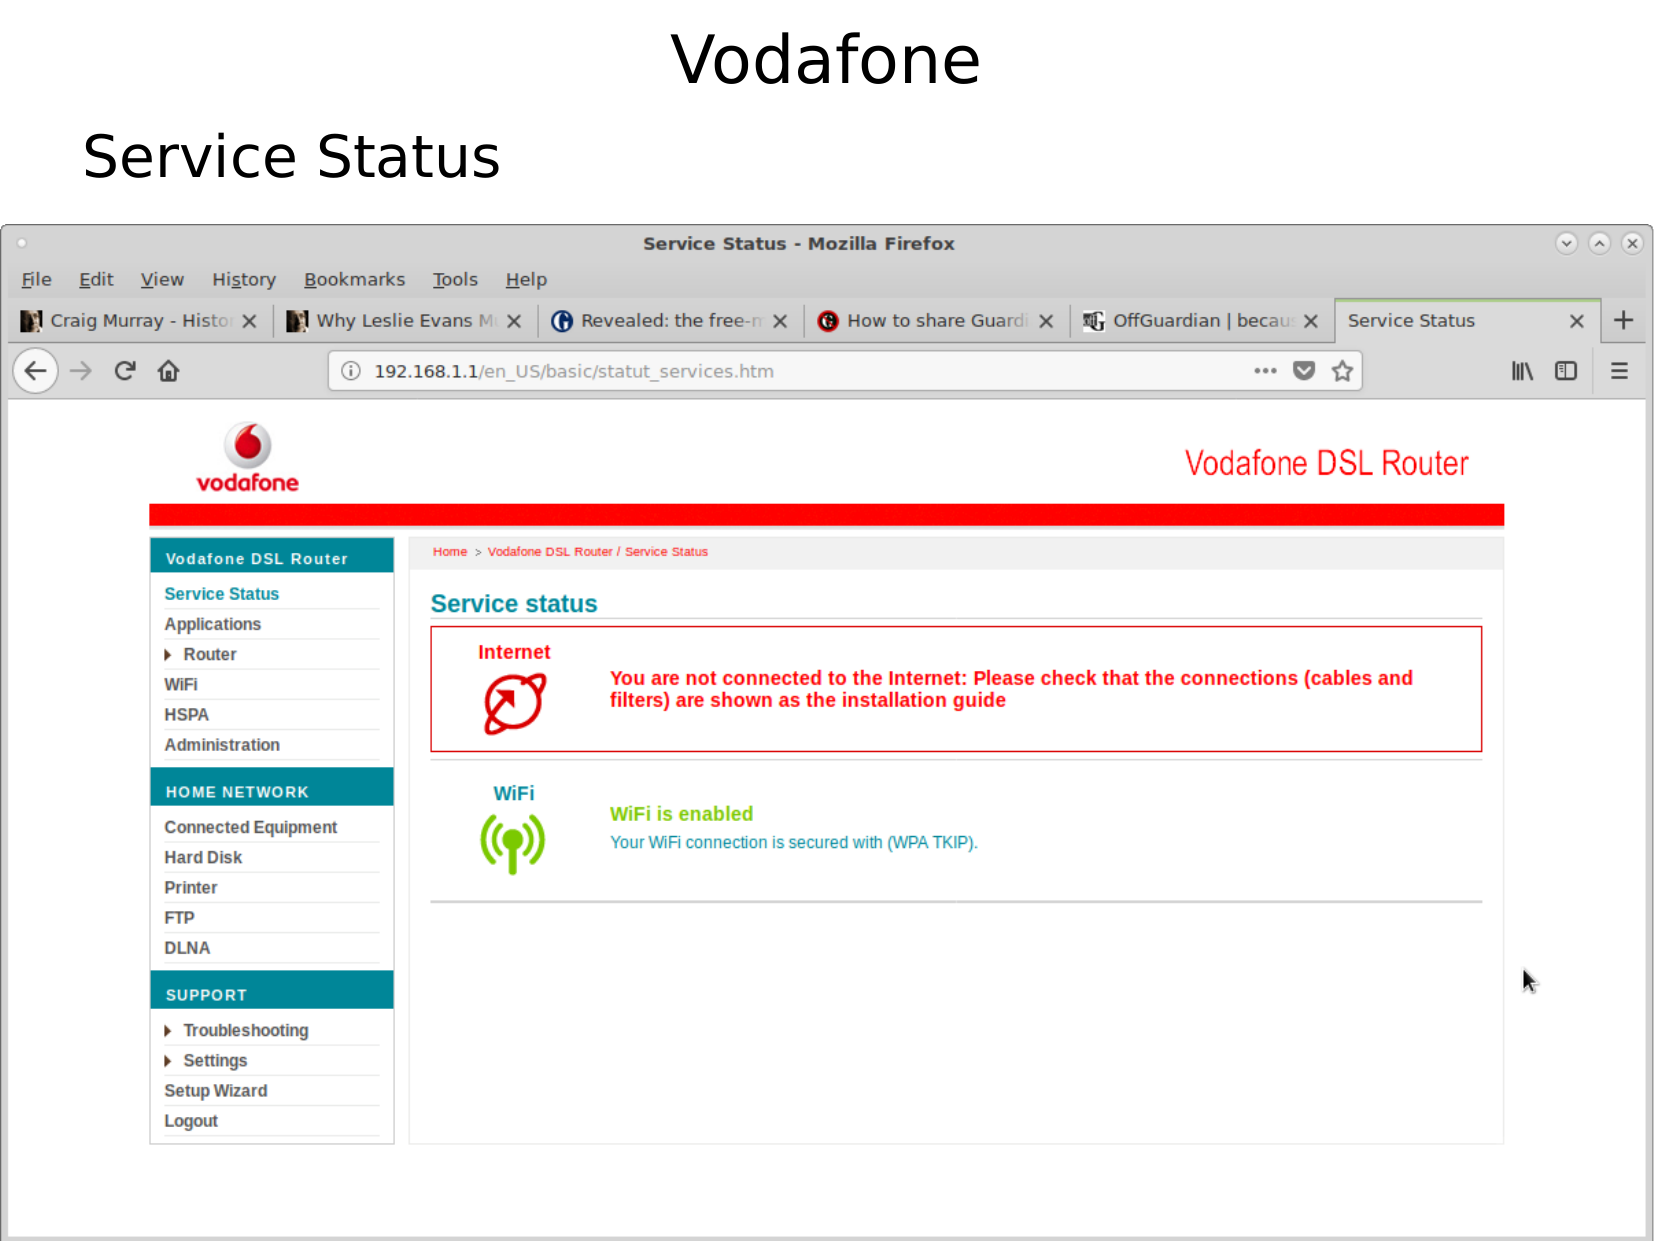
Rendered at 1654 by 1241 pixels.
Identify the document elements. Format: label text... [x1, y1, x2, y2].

title Vodafone [82, 21, 1571, 100]
subtitle Service Status [82, 113, 1571, 201]
picture [0, 224, 1654, 1241]
